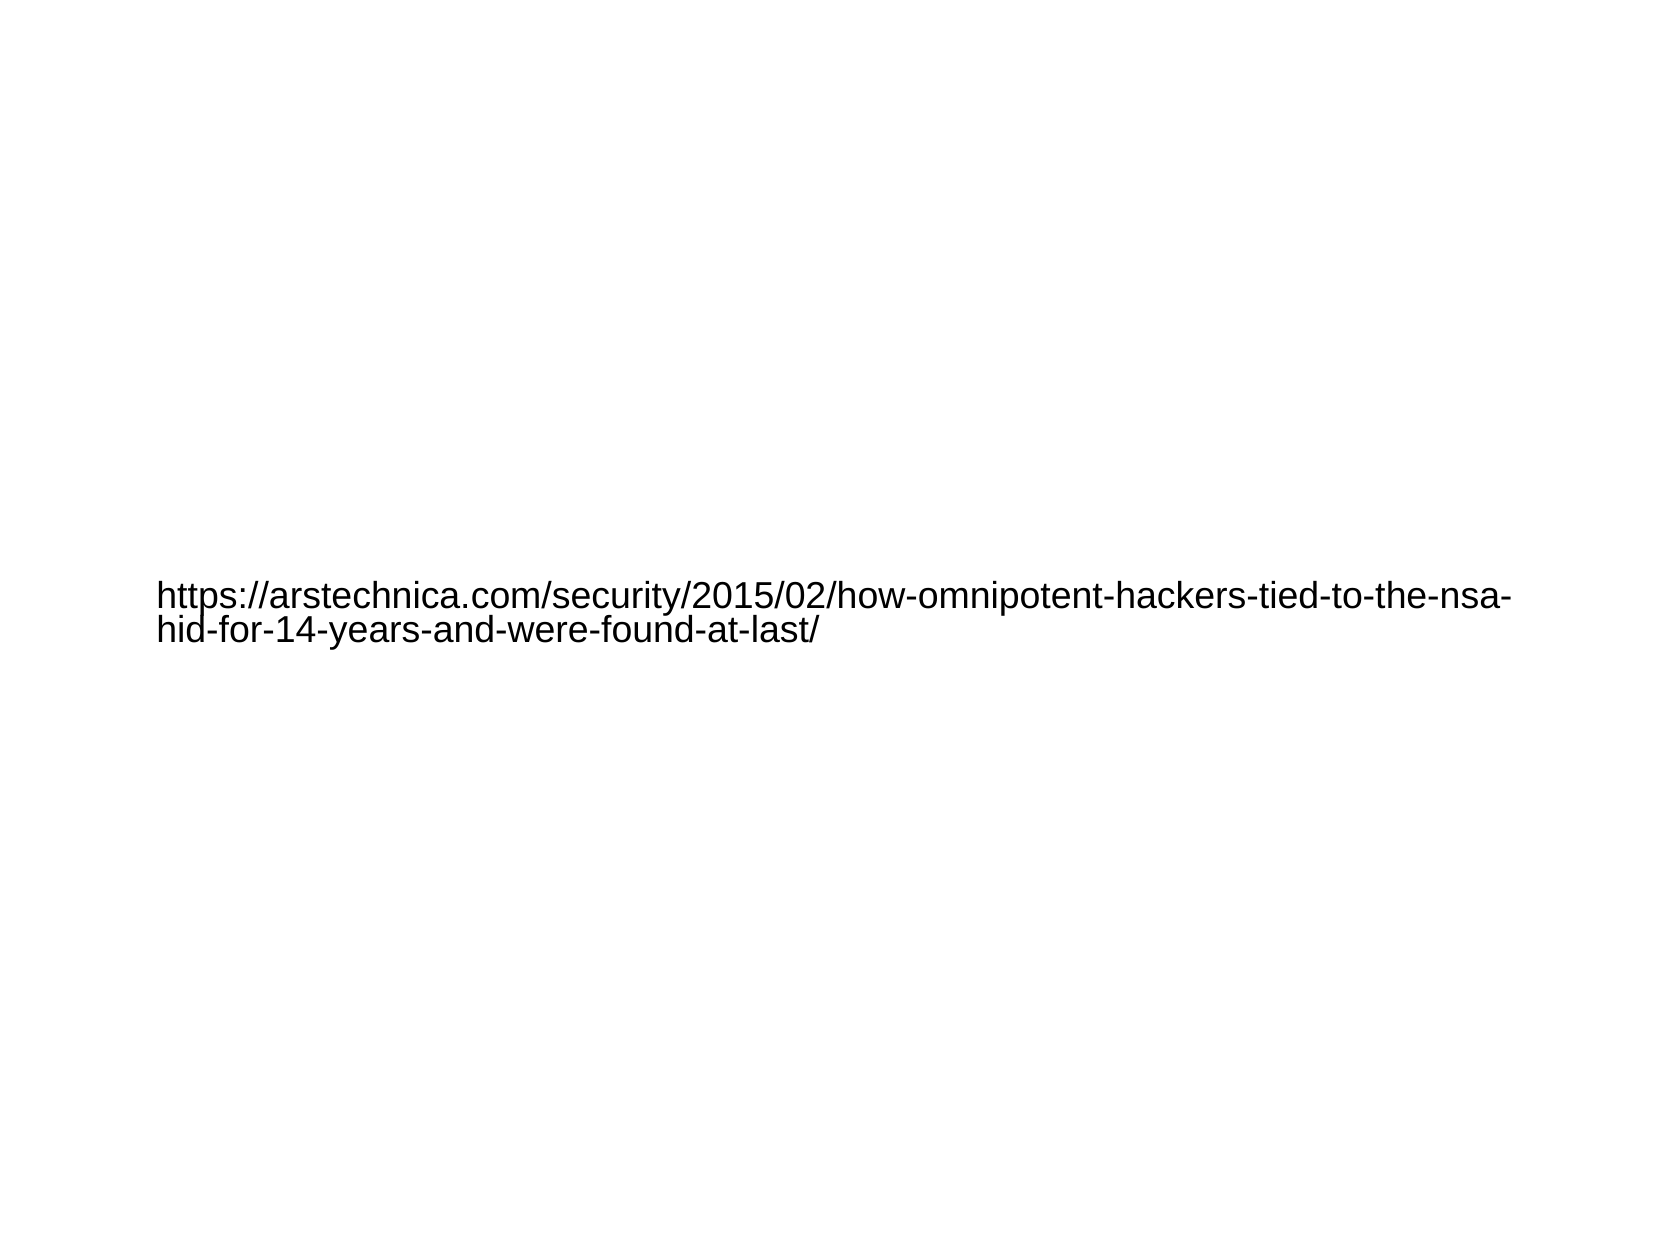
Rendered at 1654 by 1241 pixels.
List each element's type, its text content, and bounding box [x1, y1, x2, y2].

text_box https://arstechnica.com/security/2015/02/how-omnipotent-hackers-tied-to-the-nsa-hid-for-14-years-and-were-found-at-last/ [141, 566, 1548, 827]
